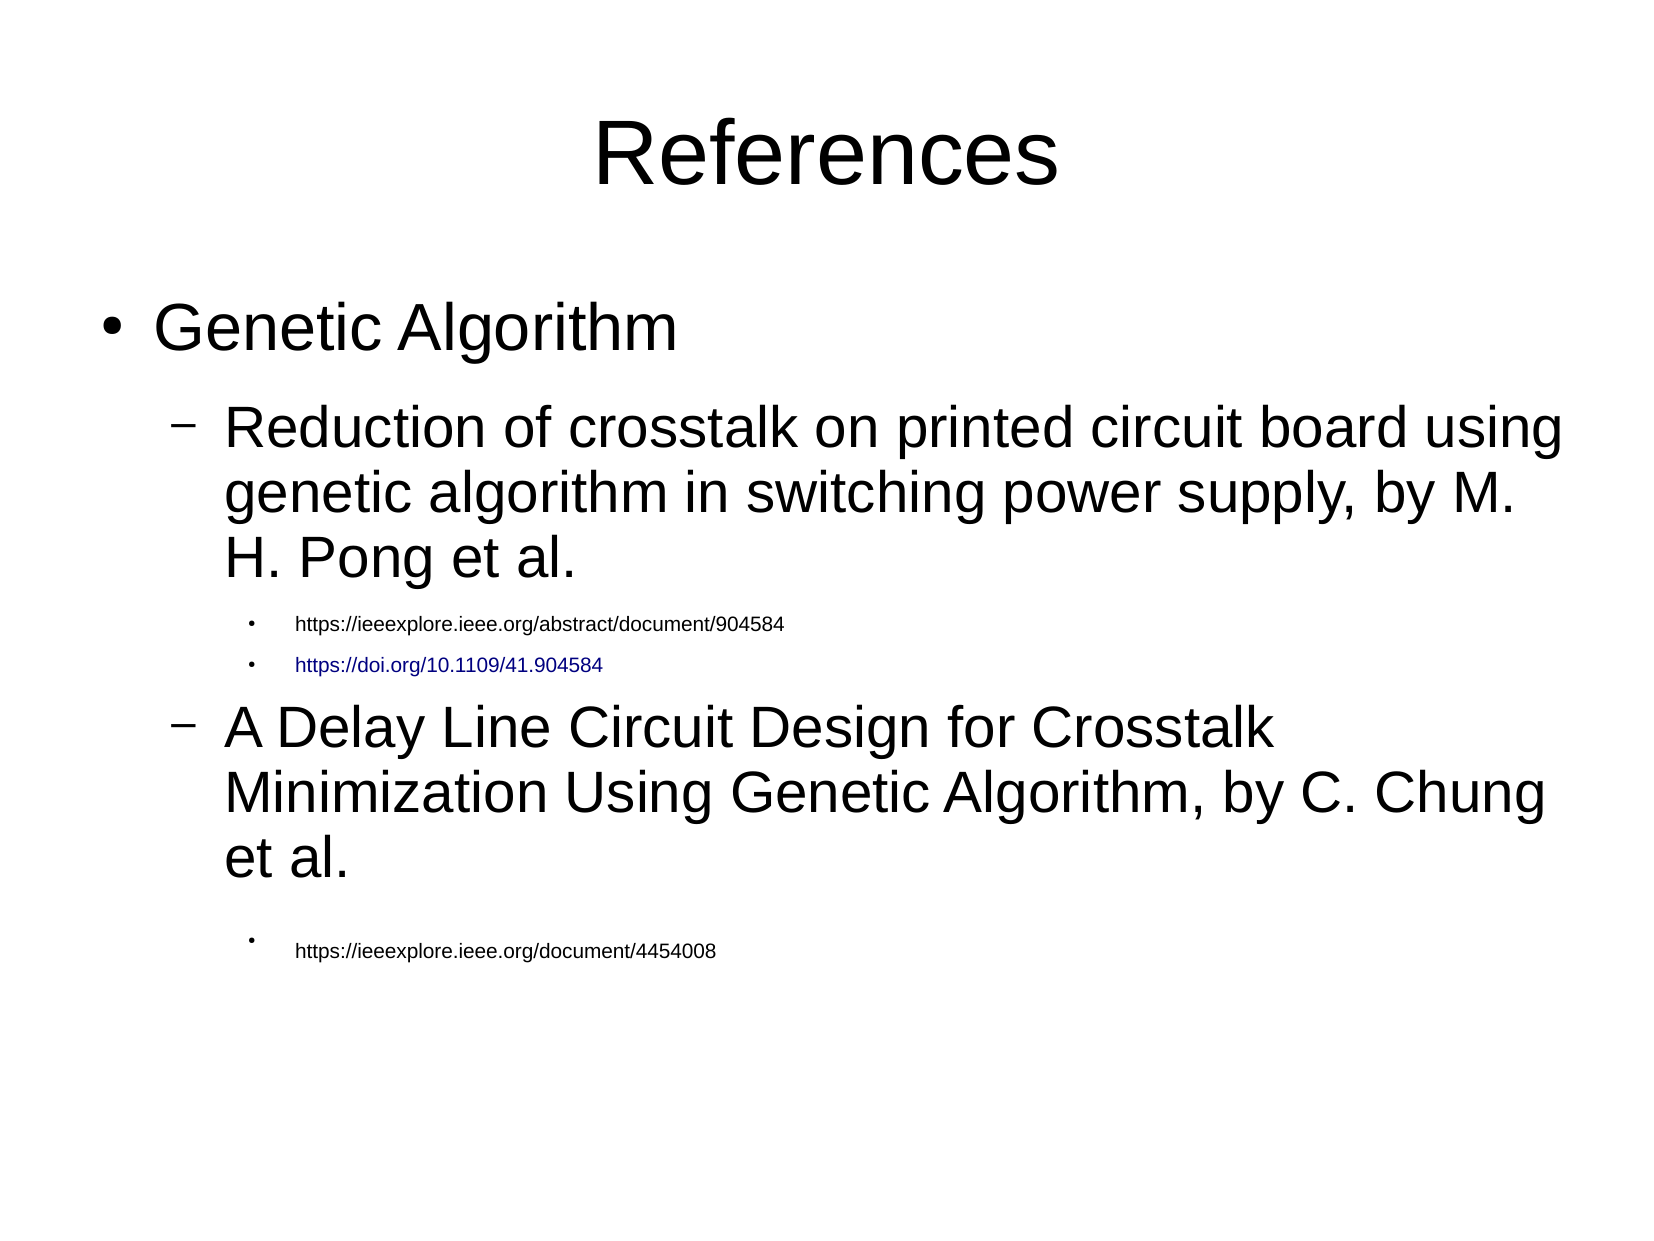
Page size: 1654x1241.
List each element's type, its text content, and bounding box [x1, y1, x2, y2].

list Genetic Algorithm Reduction of crosstalk on printed circuit board using genetic algorithm in switching power supply, by M. H. Pong et al. https://ieeexplore.ieee.org/abstract/document/904584 https://doi.org/10.1109/41.904584 A Delay Line Circuit Design for Crosstalk Minimization Using Genetic Algorithm, by C. Chung et al. https://ieeexplore.ieee.org/document/4454008 [82, 290, 1571, 1109]
title References [82, 49, 1571, 257]
